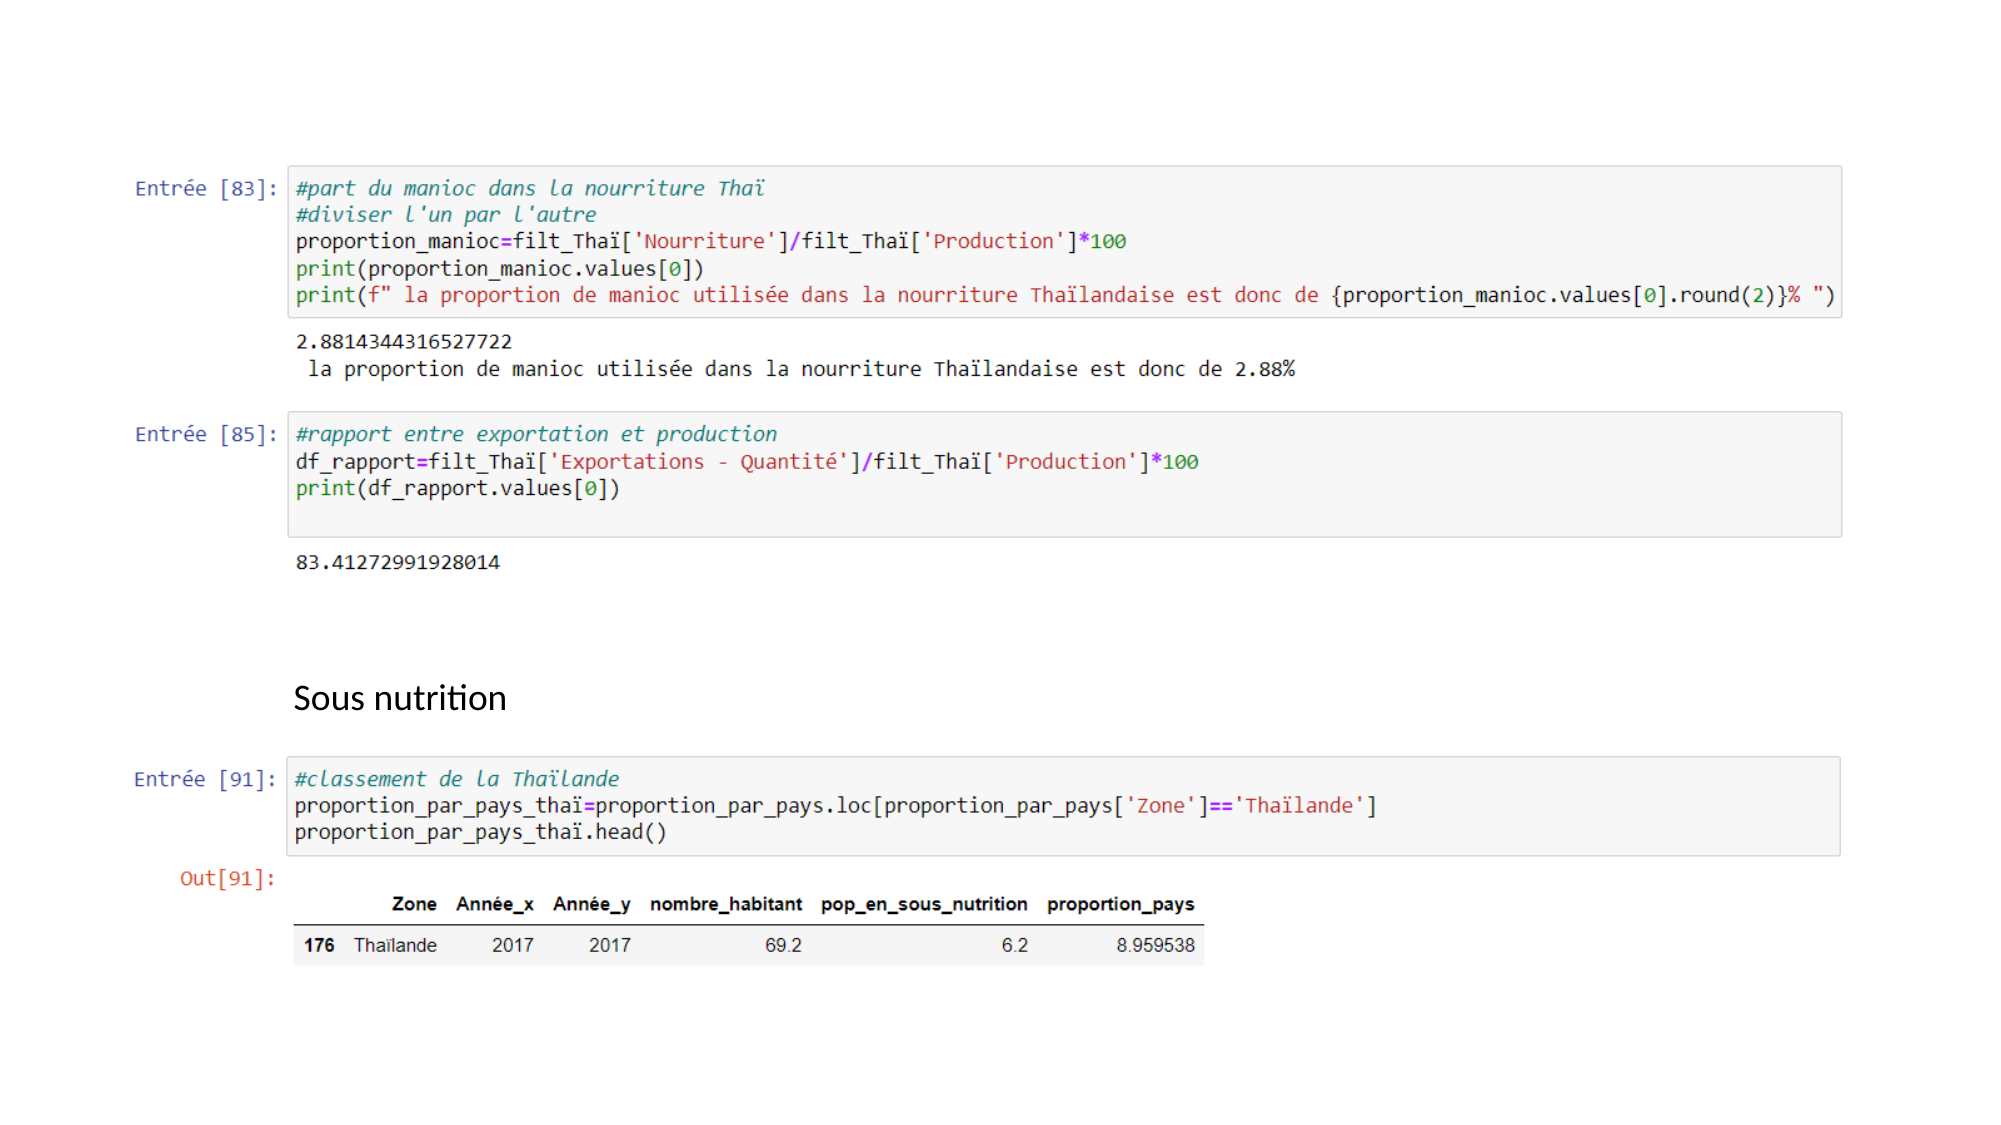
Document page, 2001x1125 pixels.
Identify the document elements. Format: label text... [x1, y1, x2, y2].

picture [115, 148, 1850, 583]
text_box Sous nutrition [278, 665, 808, 726]
picture [115, 755, 1856, 977]
